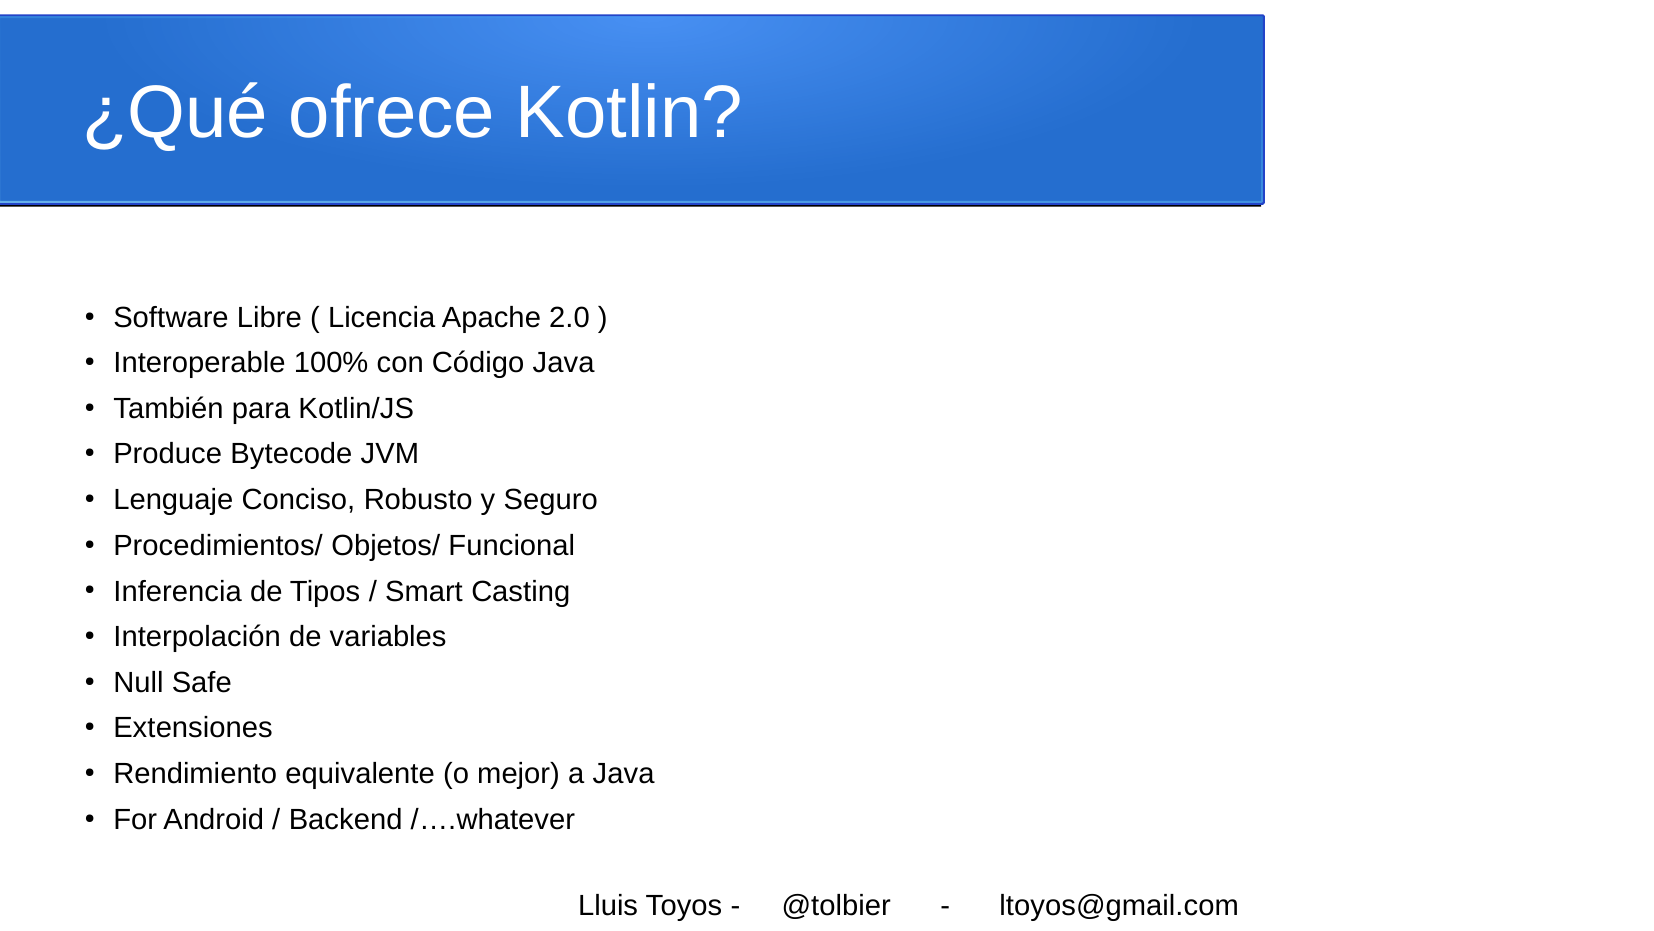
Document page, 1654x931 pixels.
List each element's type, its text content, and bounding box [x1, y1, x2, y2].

title ¿Qué ofrece Kotlin? [82, 35, 1235, 189]
list Software Libre ( Licencia Apache 2.0 ) Interoperable 100% con Código Java También para Kotlin/JS Produce Bytecode JVM Lenguaje Conciso, Robusto y Seguro Procedimientos/ Objetos/ Funcional Inferencia de Tipos / Smart Casting Interpolación de variables Null Safe Extensiones Rendimiento equivalente (o mejor) a Java For Android / Backend /….whatever [75, 300, 1564, 841]
